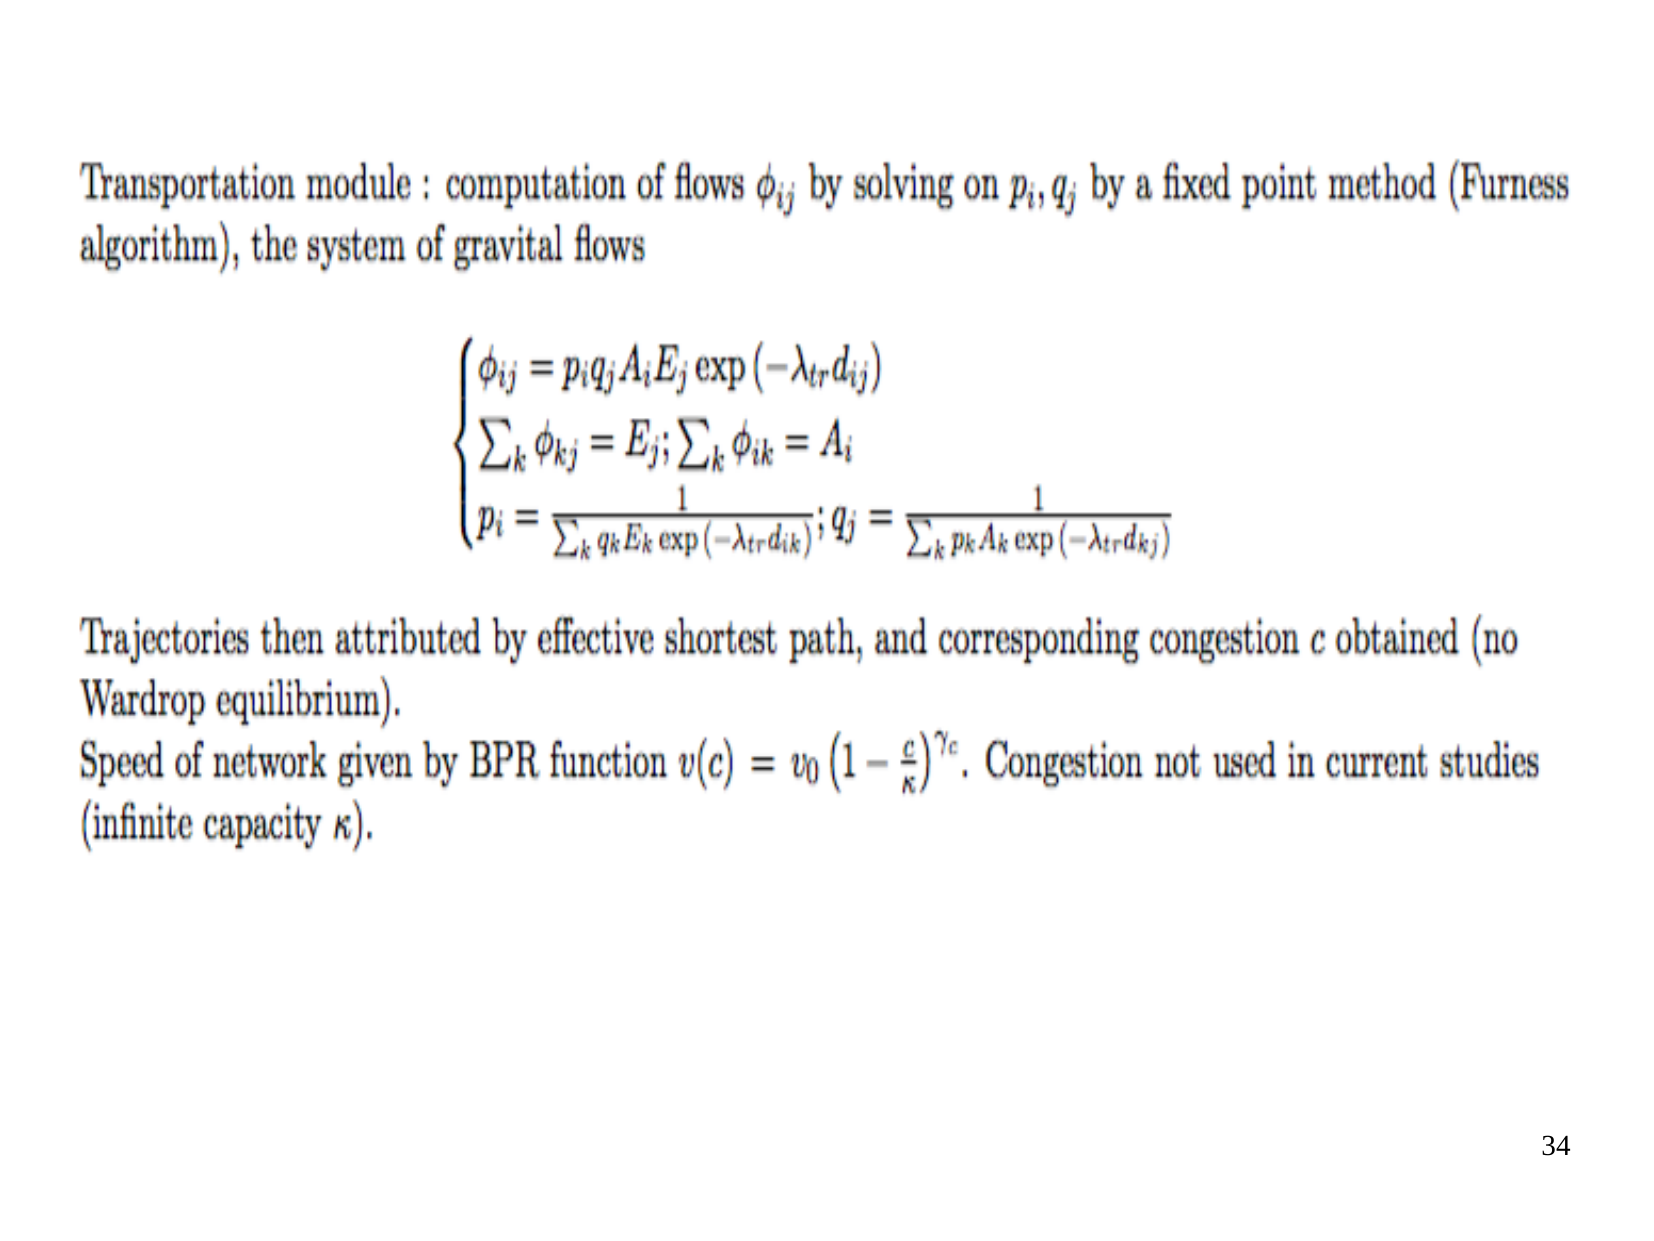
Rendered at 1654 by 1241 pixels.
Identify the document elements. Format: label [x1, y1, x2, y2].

picture [59, 141, 1607, 898]
